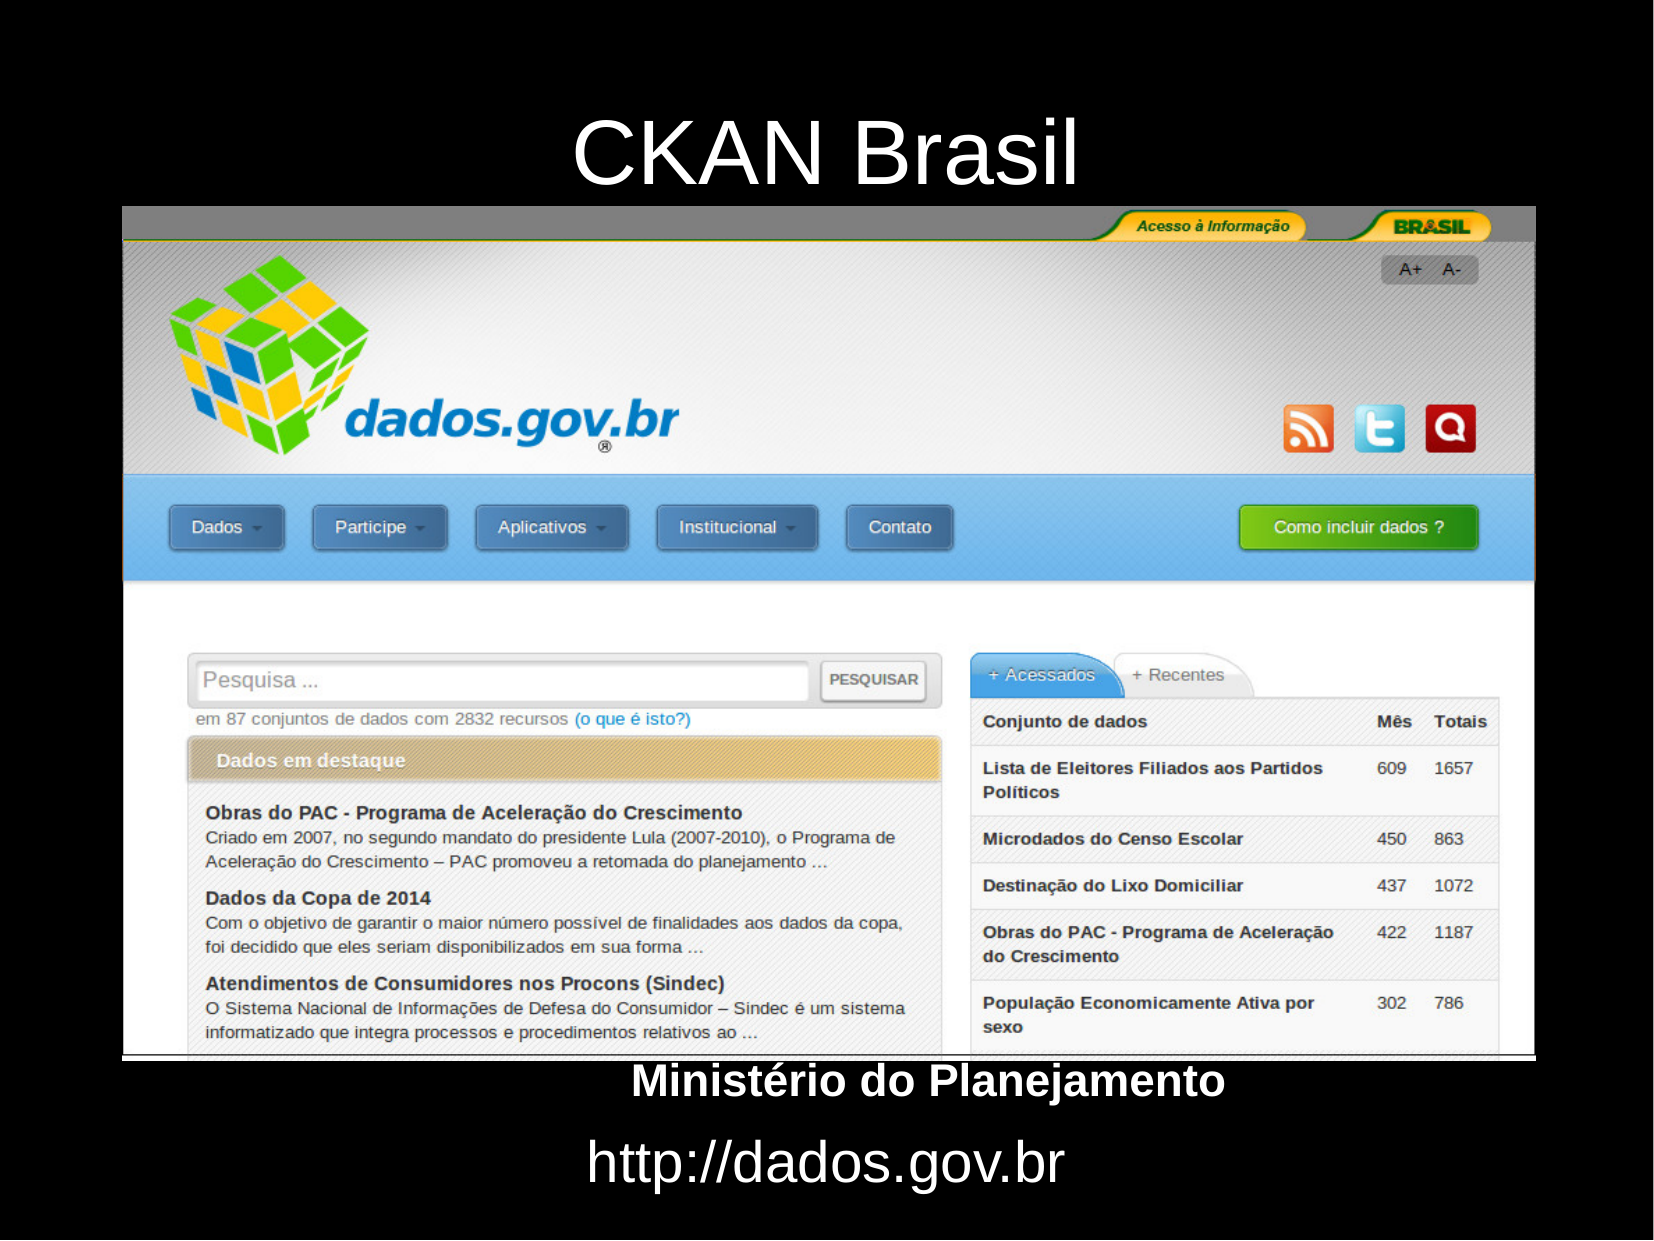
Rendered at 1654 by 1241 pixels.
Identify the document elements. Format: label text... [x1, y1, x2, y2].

text_box http://dados.gov.br [572, 1123, 1082, 1241]
picture [122, 206, 1536, 1061]
text_box Ministério do Planejamento [412, 1061, 1242, 1123]
title CKAN Brasil [82, 49, 1571, 257]
